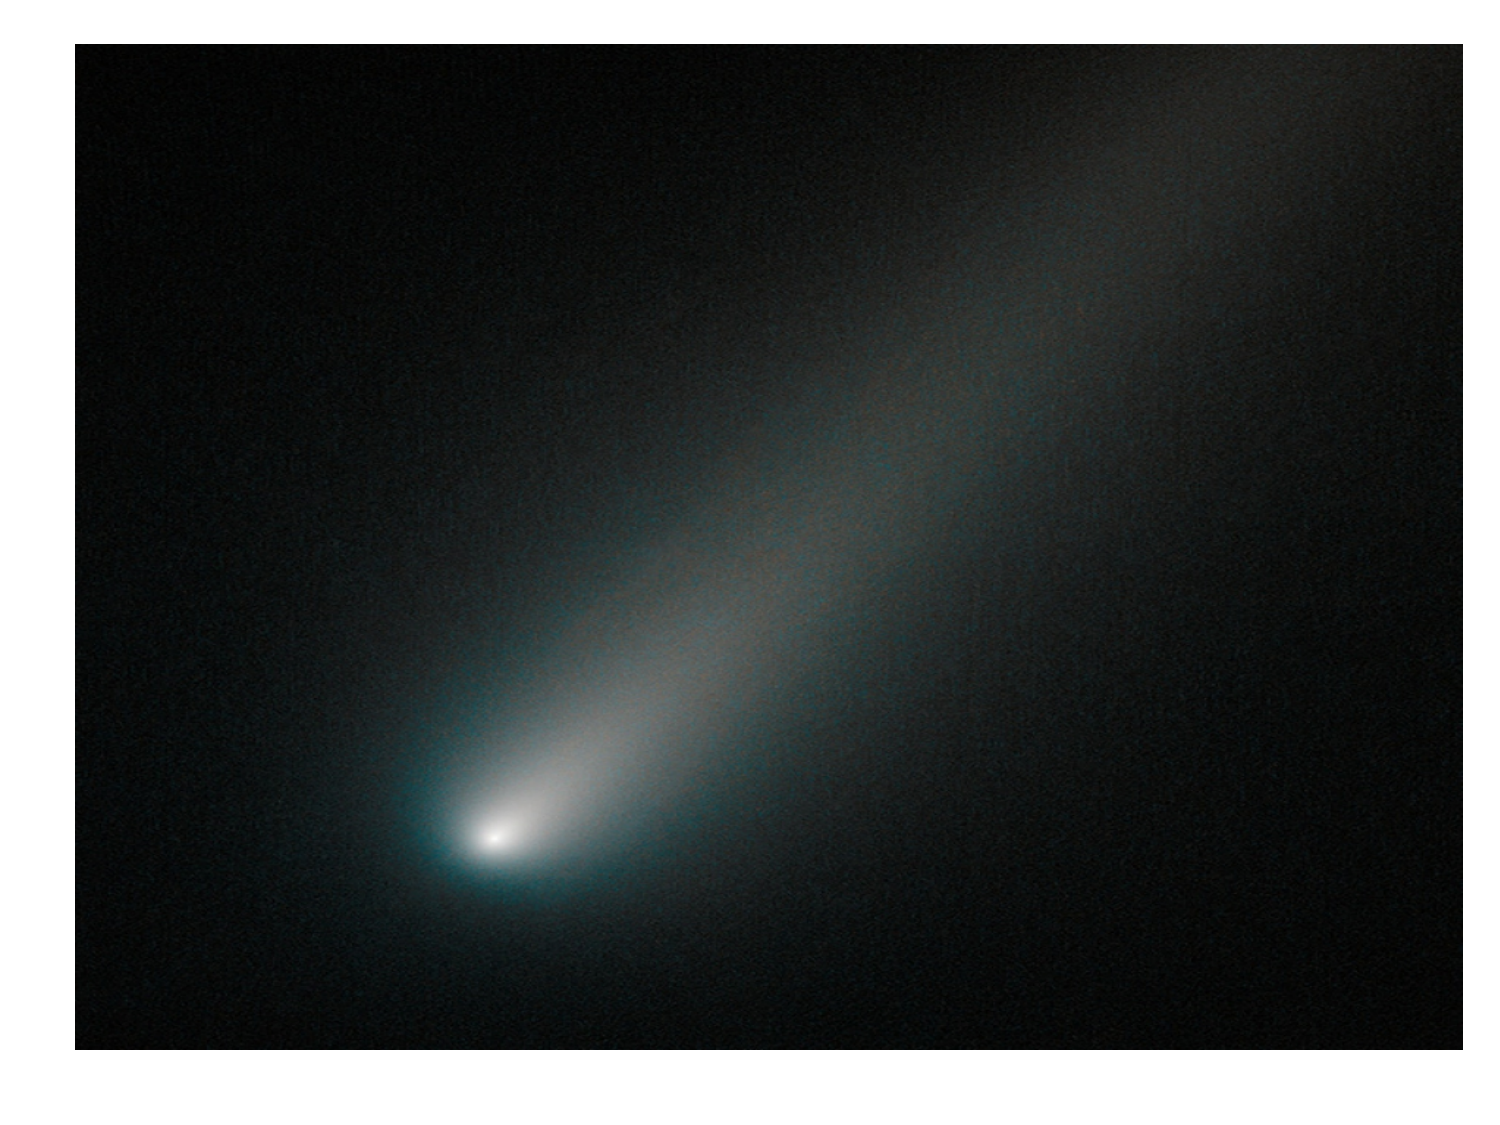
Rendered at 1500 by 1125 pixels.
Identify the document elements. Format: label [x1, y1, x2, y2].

picture [75, 44, 1463, 1051]
